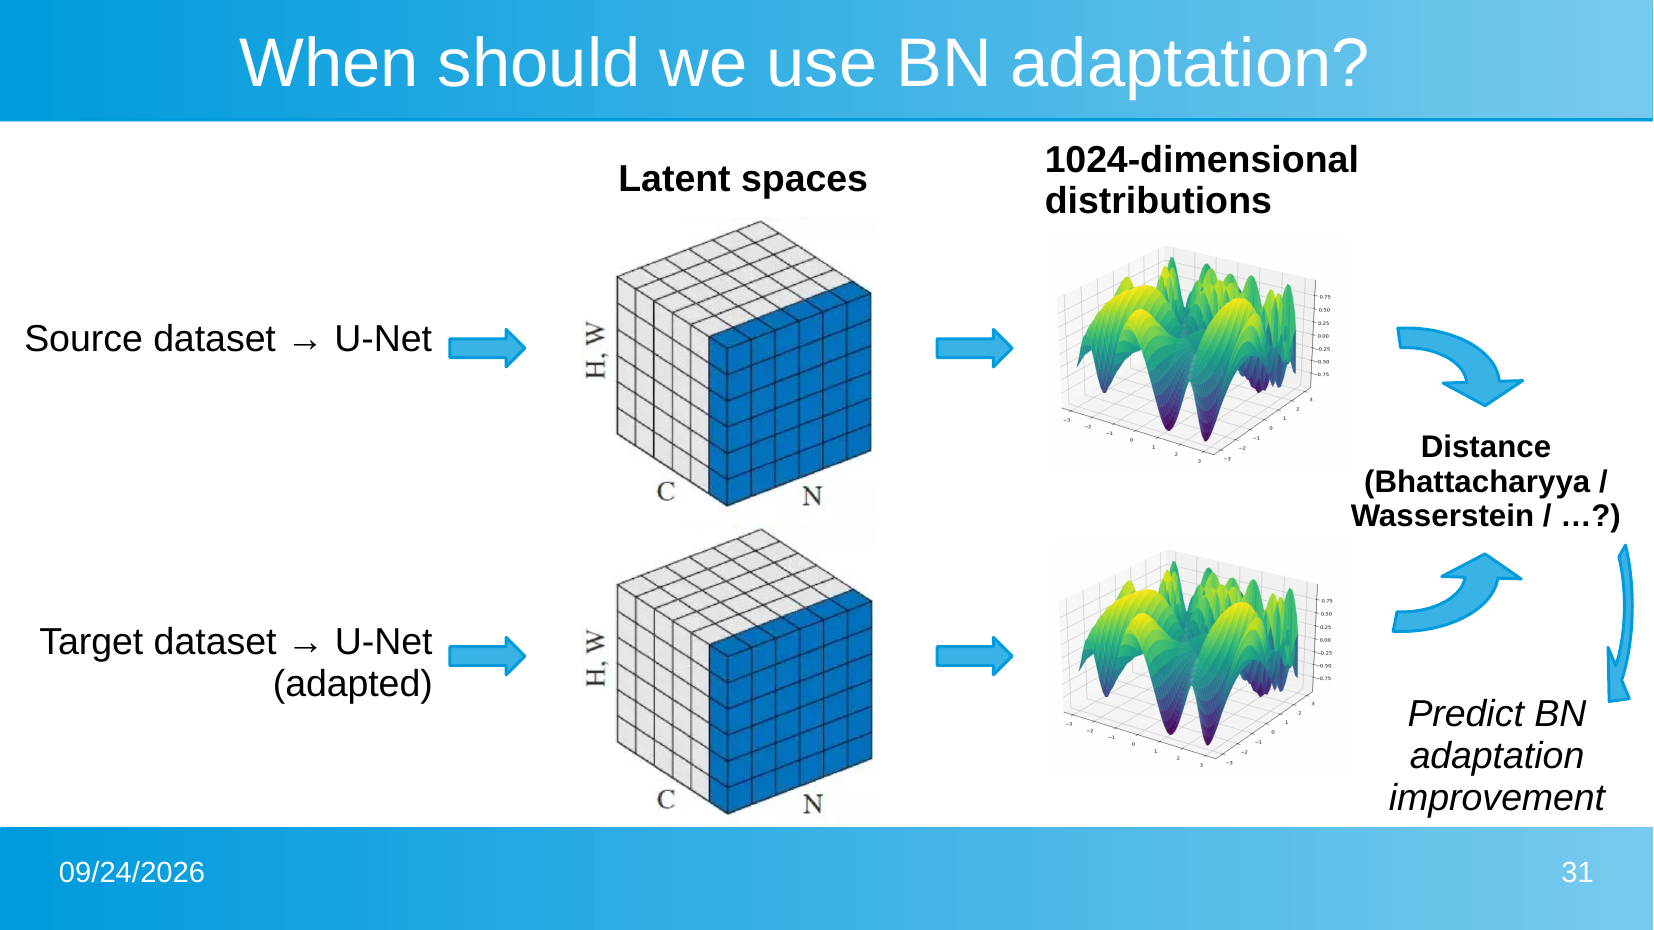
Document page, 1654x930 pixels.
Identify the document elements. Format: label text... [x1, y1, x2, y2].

text_box Distance (Bhattacharyya / Wasserstein / …?) [1336, 421, 1637, 547]
text_box [937, 329, 1013, 367]
text_box 1024-dimensional distributions [1029, 130, 1388, 230]
text_box [449, 329, 525, 367]
picture [576, 524, 877, 825]
text_box [1397, 327, 1523, 406]
picture [576, 217, 876, 517]
text_box [1608, 545, 1633, 702]
picture [1049, 542, 1352, 772]
text_box [937, 637, 1013, 675]
title When should we use BN adaptation? [37, 23, 1573, 102]
text_box [449, 637, 525, 675]
picture [1047, 238, 1350, 468]
text_box Source dataset → U-Net [9, 310, 448, 367]
text_box Predict BN adaptation improvement [1374, 684, 1651, 826]
text_box [1393, 553, 1522, 632]
text_box Latent spaces [603, 149, 883, 207]
text_box Target dataset → U-Net (adapted) [24, 613, 448, 713]
